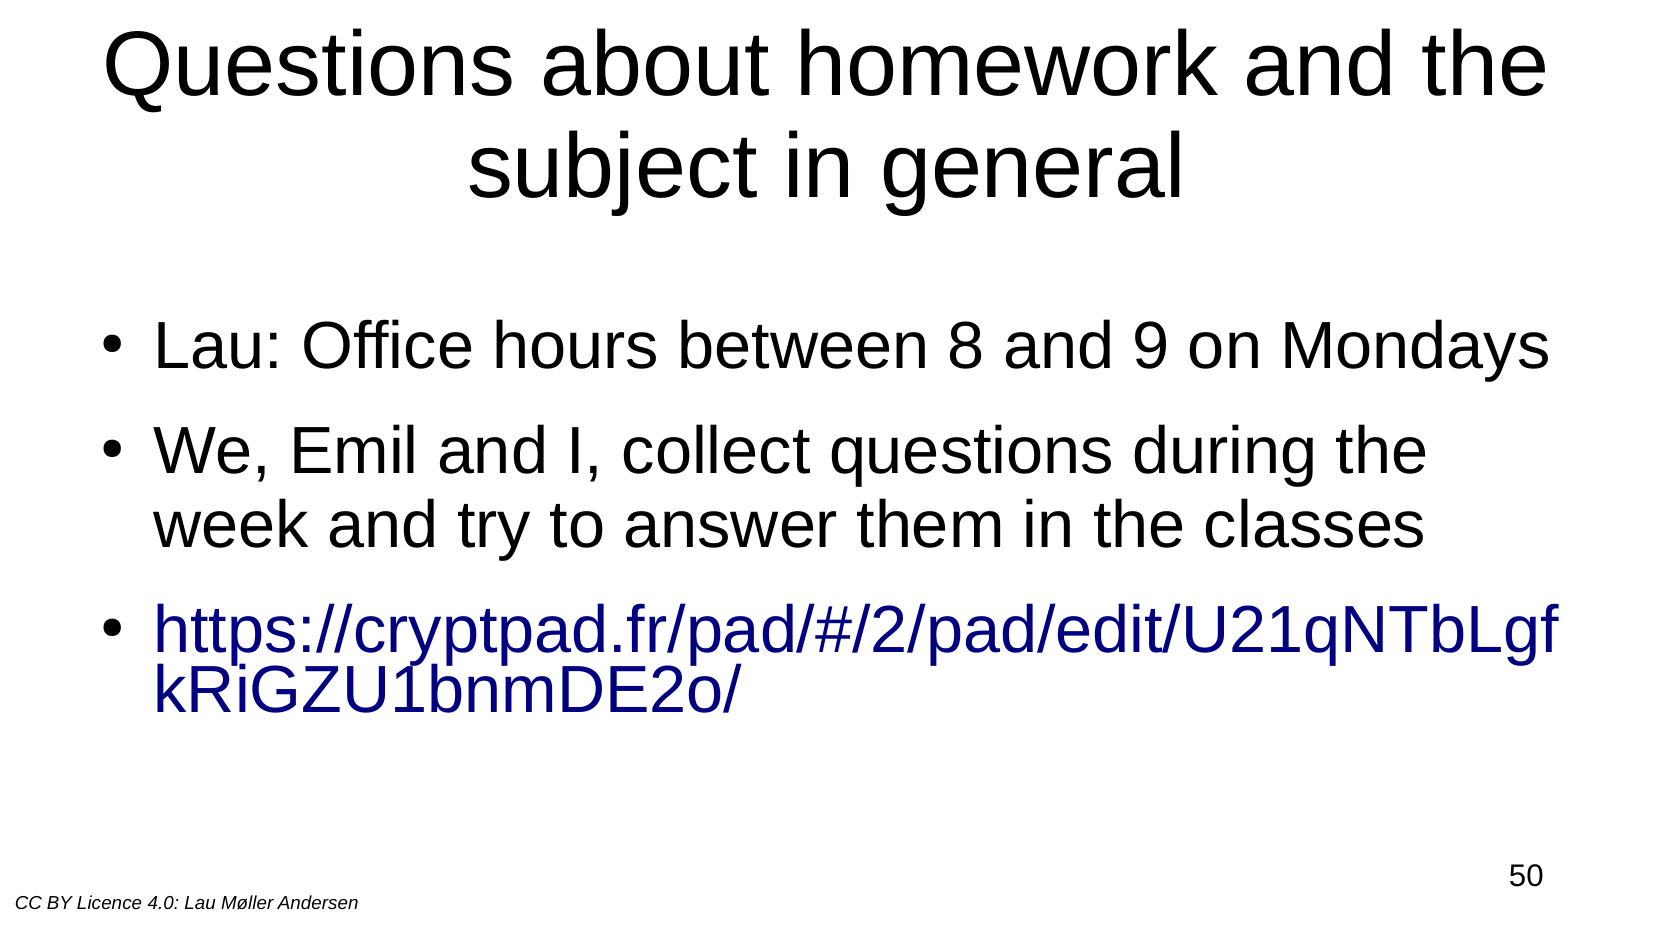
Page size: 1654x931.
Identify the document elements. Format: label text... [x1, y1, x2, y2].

text_box <nummer> [1494, 850, 1654, 921]
title Questions about homework and the subject in general [82, 12, 1571, 217]
text_box CC BY Licence 4.0: Lau Møller Andersen [0, 885, 387, 921]
list Lau: Office hours between 8 and 9 on Mondays We, Emil and I, collect questions during the week and try to answer them in the classes https://cryptpad.fr/pad/#/2/pad/edit/U21qNTbLgfkRiGZU1bnmDE2o/ [82, 217, 1571, 758]
